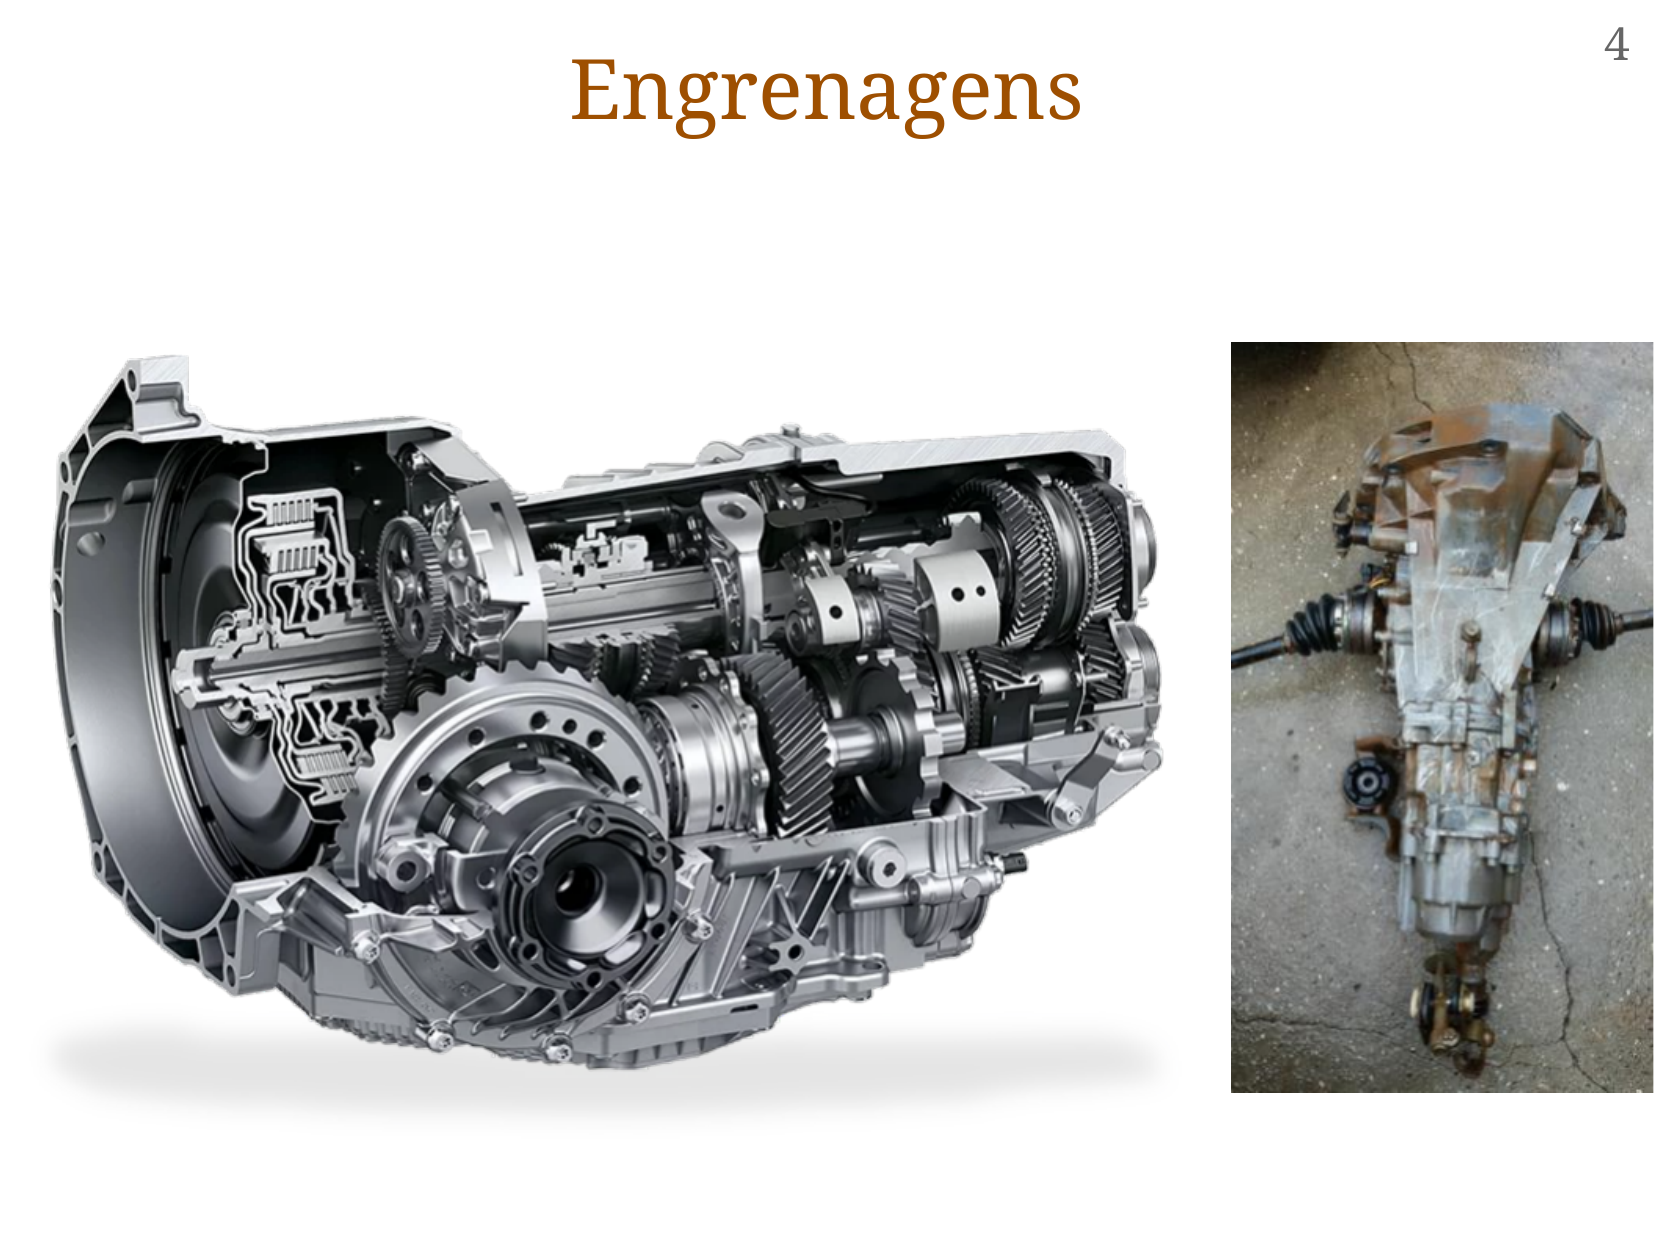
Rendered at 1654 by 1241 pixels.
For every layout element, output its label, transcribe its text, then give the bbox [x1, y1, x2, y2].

picture [29, 354, 1182, 1139]
picture [1231, 342, 1654, 1093]
title Engrenagens [59, 29, 1595, 148]
